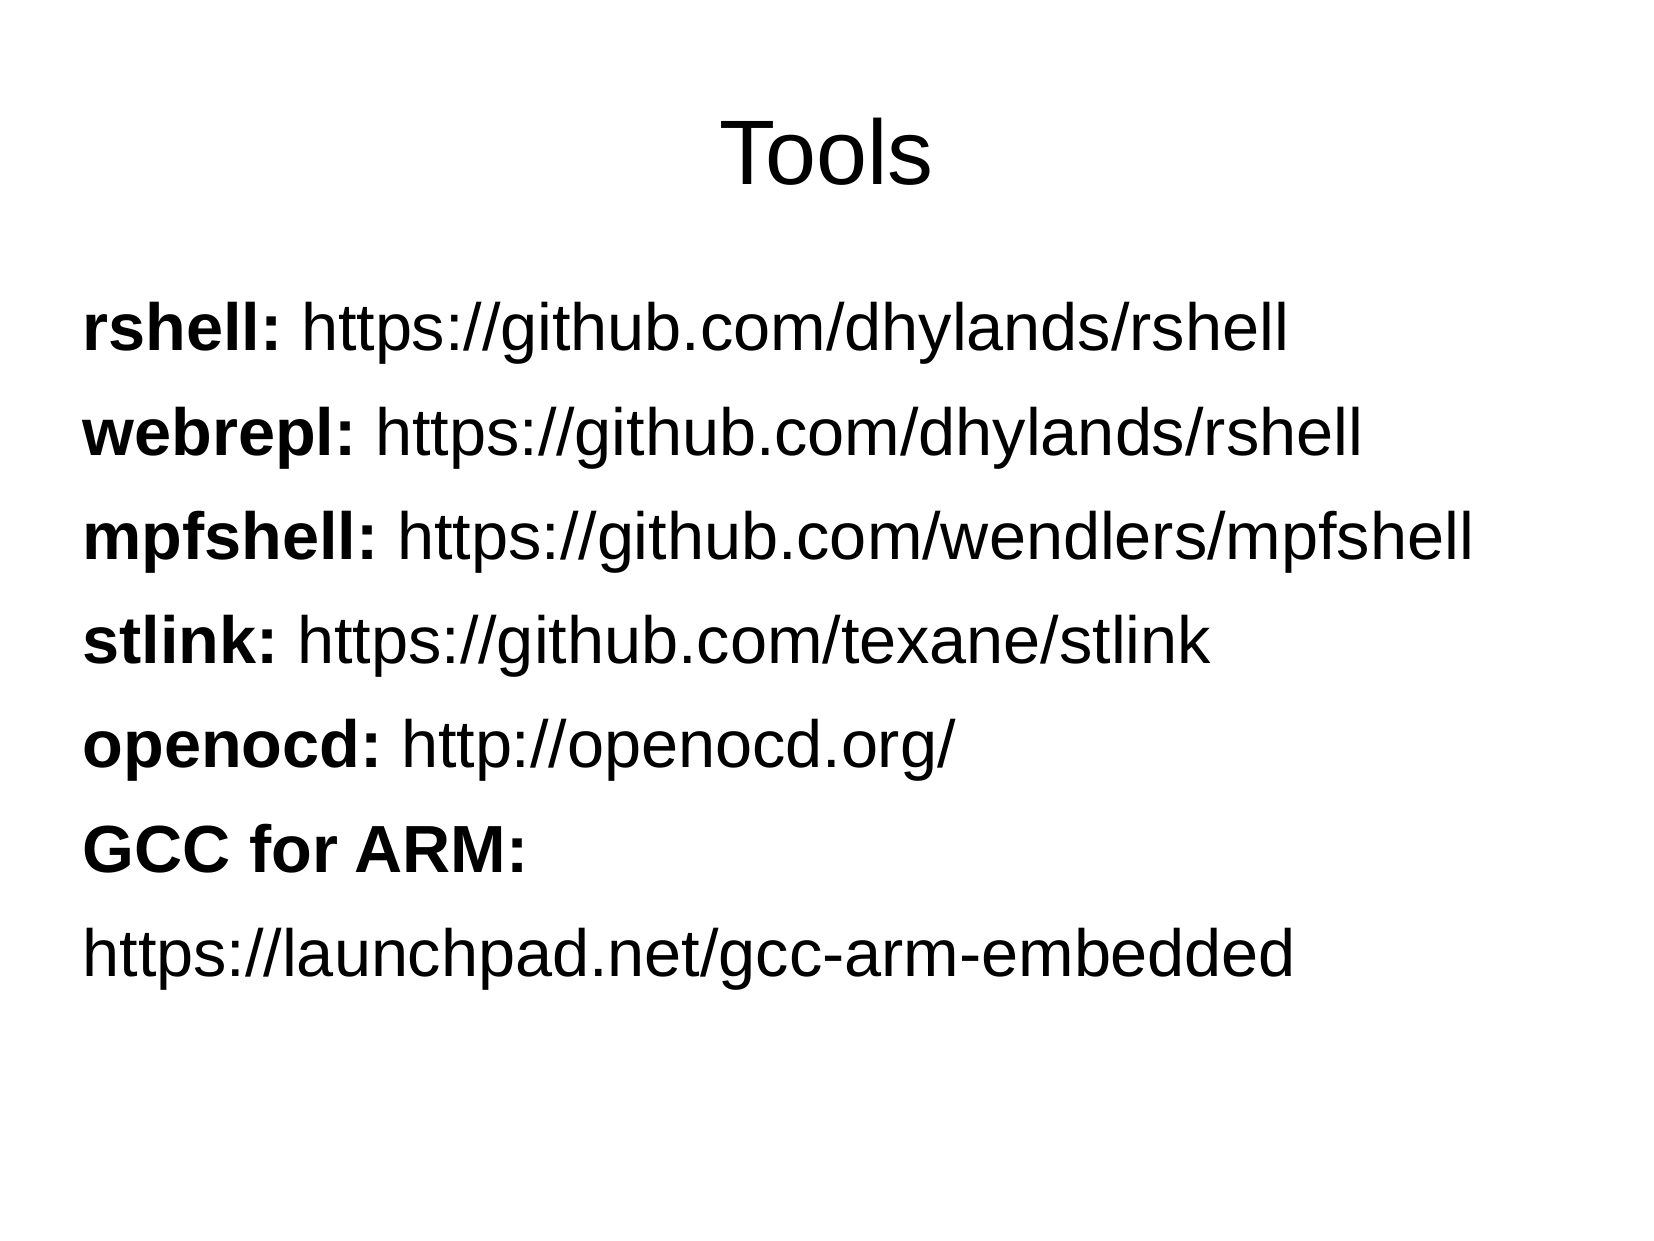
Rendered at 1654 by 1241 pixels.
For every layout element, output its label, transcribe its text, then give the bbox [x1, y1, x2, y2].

title Tools [82, 49, 1571, 257]
list rshell: https://github.com/dhylands/rshell webrepl: https://github.com/dhylands/rshell mpfshell: https://github.com/wendlers/mpfshell stlink: https://github.com/texane/stlink openocd: http://openocd.org/ GCC for ARM: https://launchpad.net/gcc-arm-embedded [82, 290, 1571, 1010]
